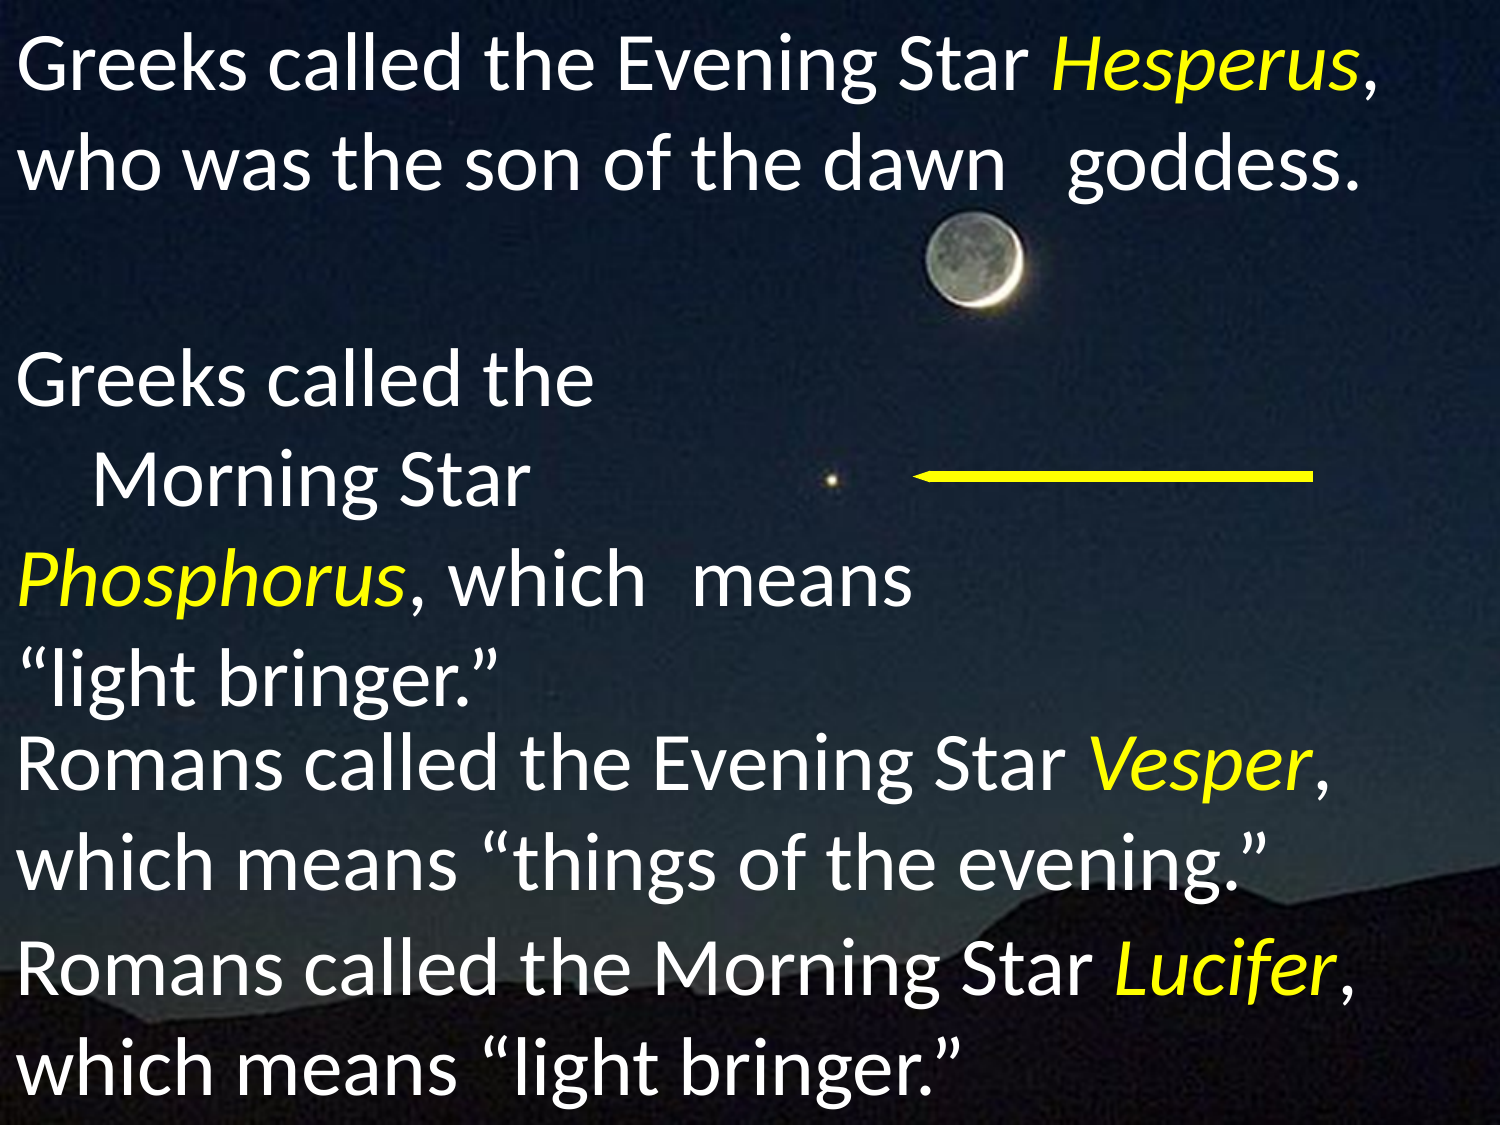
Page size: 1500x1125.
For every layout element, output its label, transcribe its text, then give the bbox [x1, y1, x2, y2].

text_box Romans called the Evening Star Vesper, which means “things of the evening.” [0, 699, 1466, 904]
text_box Greeks called the Morning Star Phosphorus, which means “light bringer.” [0, 315, 1038, 699]
picture [0, 0, 1500, 1125]
text_box Greeks called the Evening Star Hesperus, who was the son of the dawn goddess. [1, 0, 1468, 319]
text_box Romans called the Morning Star Lucifer, which means “light bringer.” [0, 904, 1466, 1122]
